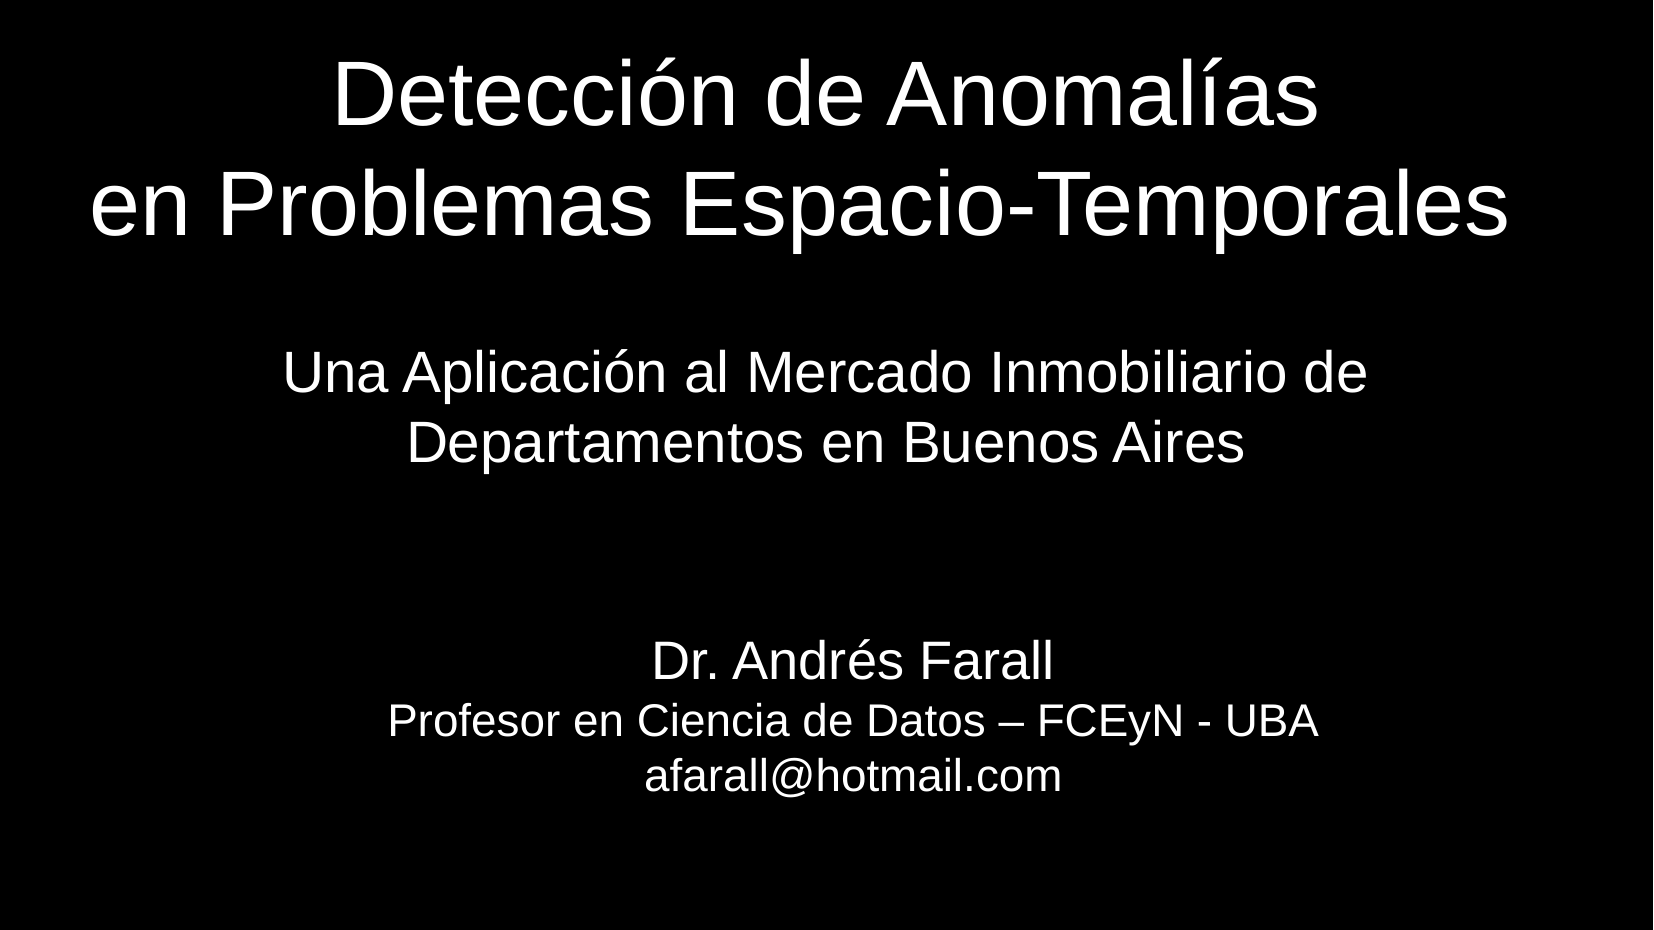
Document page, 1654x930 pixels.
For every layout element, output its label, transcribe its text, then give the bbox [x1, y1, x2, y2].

text_box Detección de Anomalías en Problemas Espacio-Temporales [82, 41, 1571, 134]
text_box Una Aplicación al Mercado Inmobiliario de Departamentos en Buenos Aires [82, 134, 1571, 675]
text_box Dr. Andrés Farall Profesor en Ciencia de Datos – FCEyN - UBA afarall@hotmail.com [305, 601, 1401, 825]
